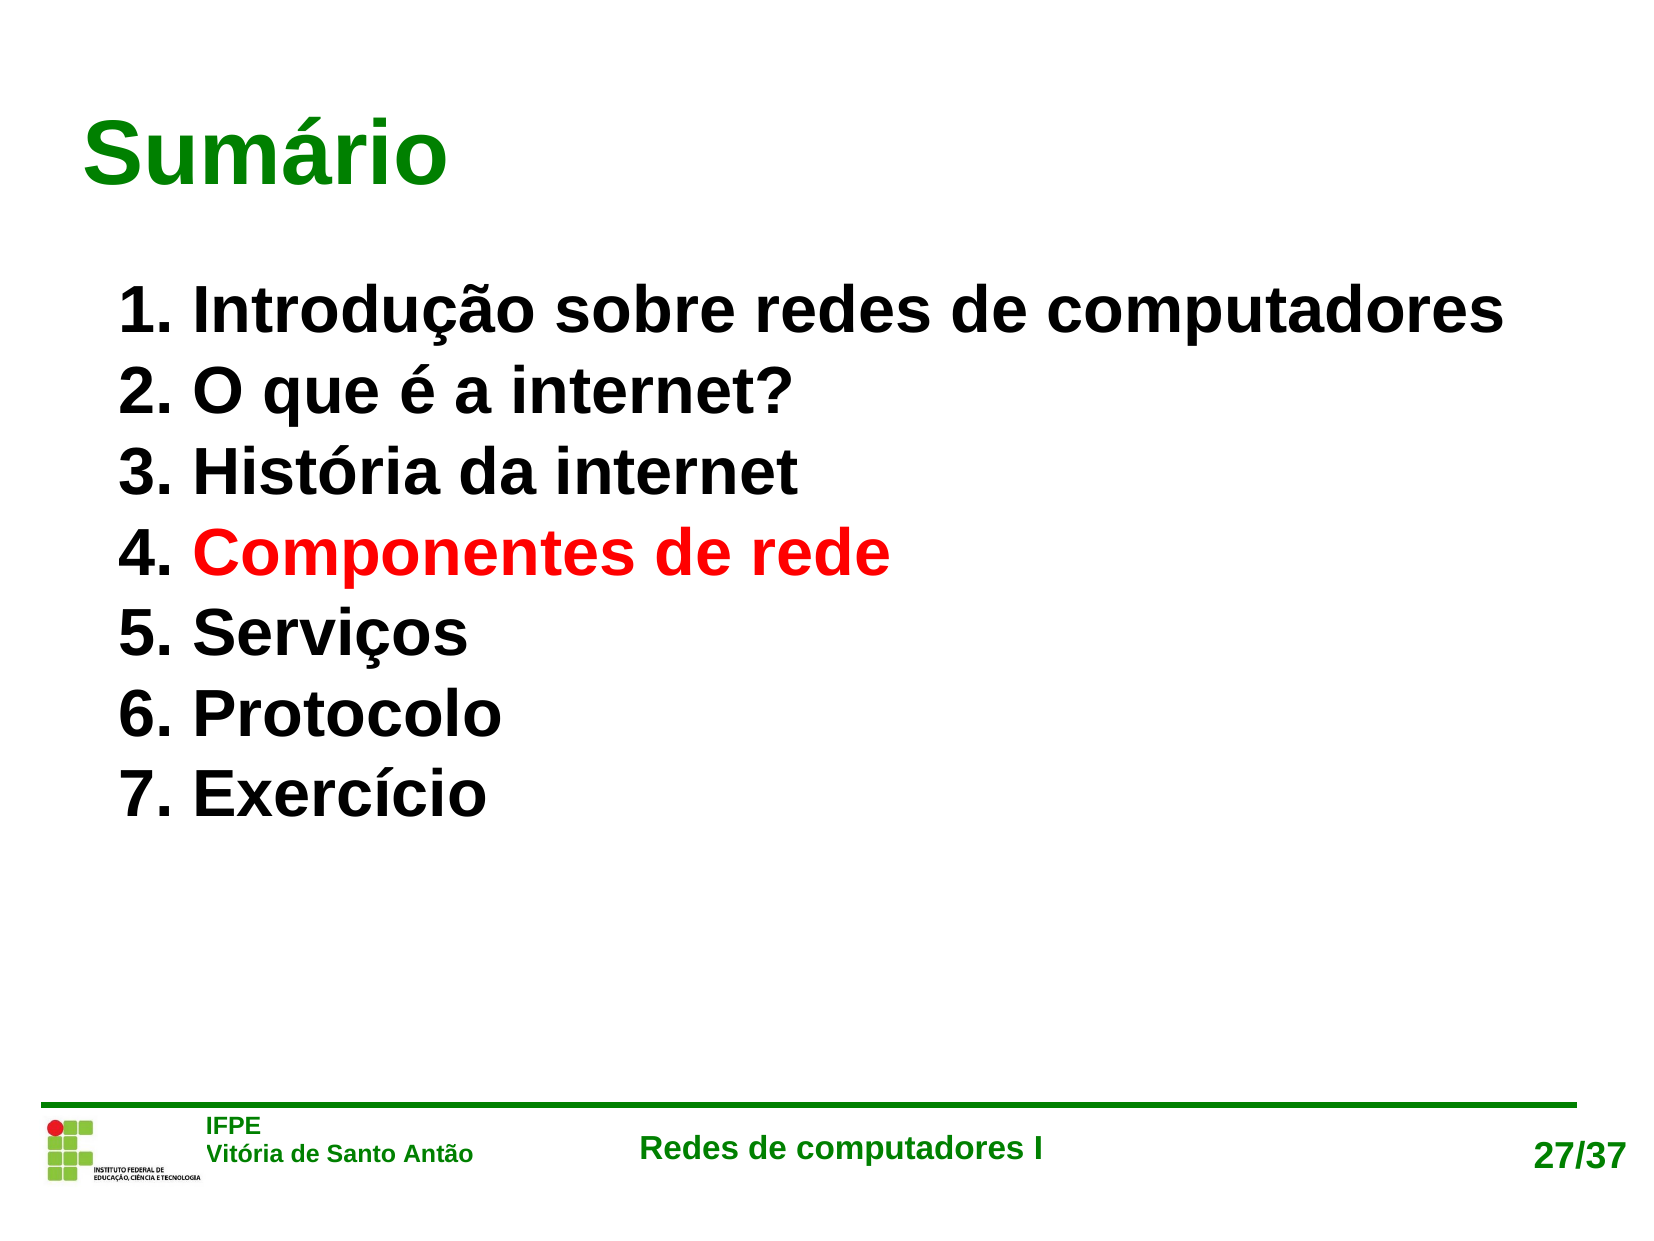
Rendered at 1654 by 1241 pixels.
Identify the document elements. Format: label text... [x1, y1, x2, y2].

list Introdução sobre redes de computadores O que é a internet? História da internet Componentes de rede Serviços Protocolo Exercício [82, 272, 1571, 1091]
title Sumário [82, 49, 1571, 257]
picture [39, 1111, 207, 1191]
